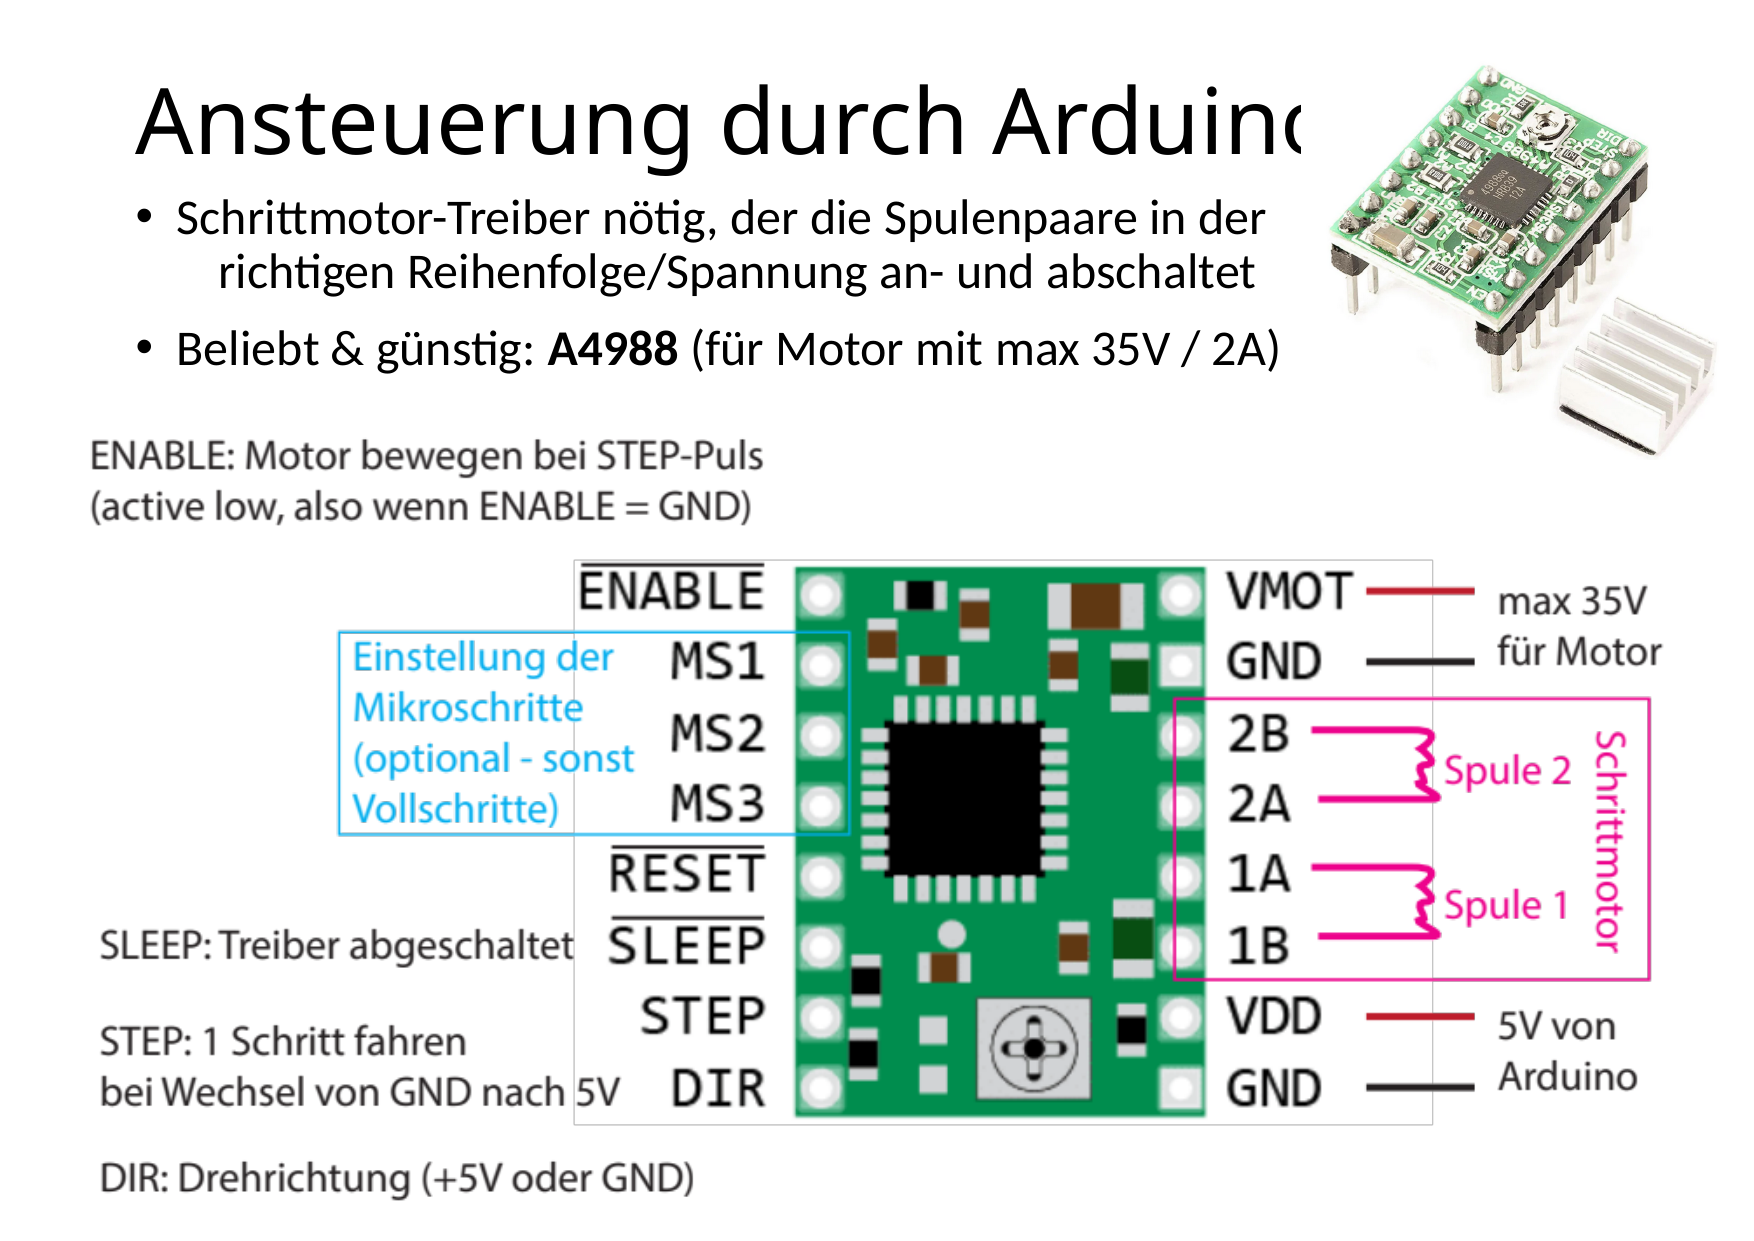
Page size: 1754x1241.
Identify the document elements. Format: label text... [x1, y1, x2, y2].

title Ansteuerung durch Arduino [120, 66, 1301, 183]
picture [84, 50, 1736, 1208]
list Schrittmotor-Treiber nötig, der die Spulenpaare in der richtigen Reihenfolge/Spannung an- und abschaltet Beliebt & günstig: A4988 (für Motor mit max 35V / 2A) [120, 183, 1301, 421]
